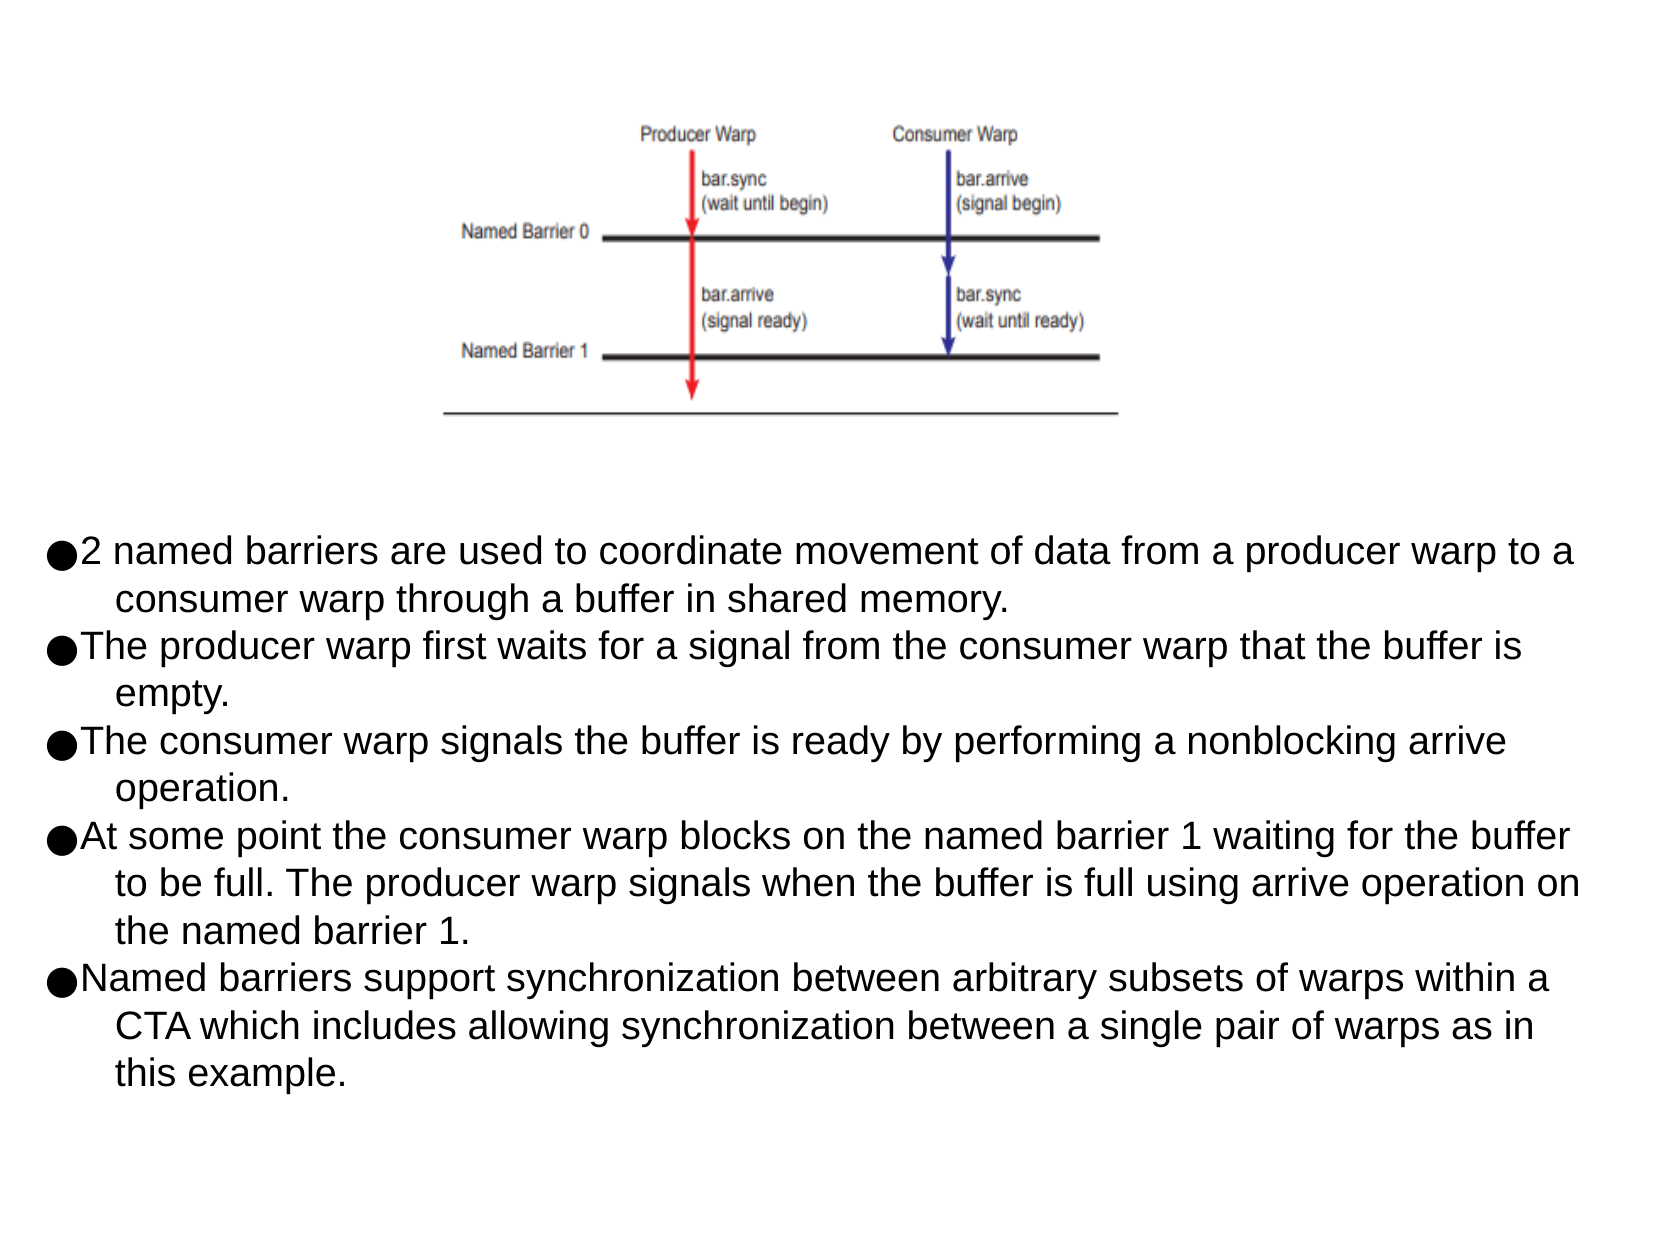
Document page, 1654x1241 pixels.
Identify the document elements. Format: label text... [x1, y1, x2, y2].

text_box 2 named barriers are used to coordinate movement of data from a producer warp to a consumer warp through a buffer in shared memory. The producer warp first waits for a signal from the consumer warp that the buffer is empty. The consumer warp signals the buffer is ready by performing a nonblocking arrive operation. At some point the consumer warp blocks on the named barrier 1 waiting for the buffer to be full. The producer warp signals when the buffer is full using arrive operation on the named barrier 1. Named barriers support synchronization between arbitrary subsets of warps within a CTA which includes allowing synchronization between a single pair of warps as in this example. [44, 525, 1605, 1053]
picture [393, 85, 1185, 421]
